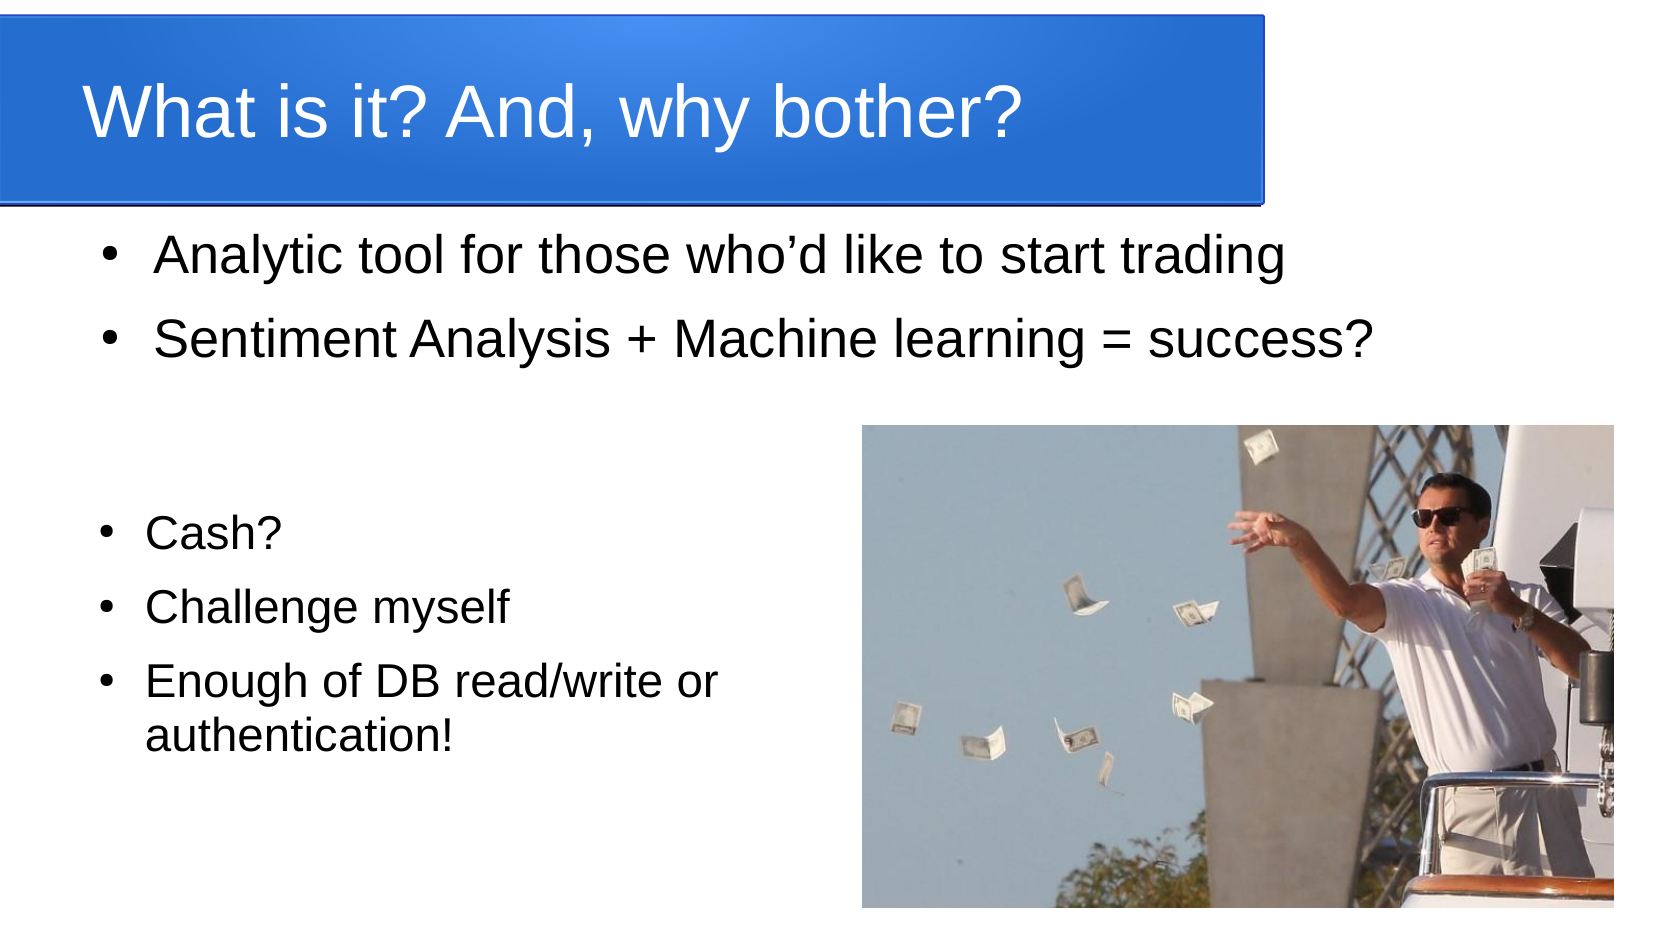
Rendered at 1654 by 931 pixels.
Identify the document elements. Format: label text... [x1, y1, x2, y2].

title What is it? And, why bother? [82, 35, 1235, 189]
picture [862, 425, 1614, 908]
list Cash? Challenge myself Enough of DB read/write or authentication! [82, 506, 851, 764]
list Analytic tool for those who’d like to start trading Sentiment Analysis + Machine learning = success? [82, 224, 1571, 482]
